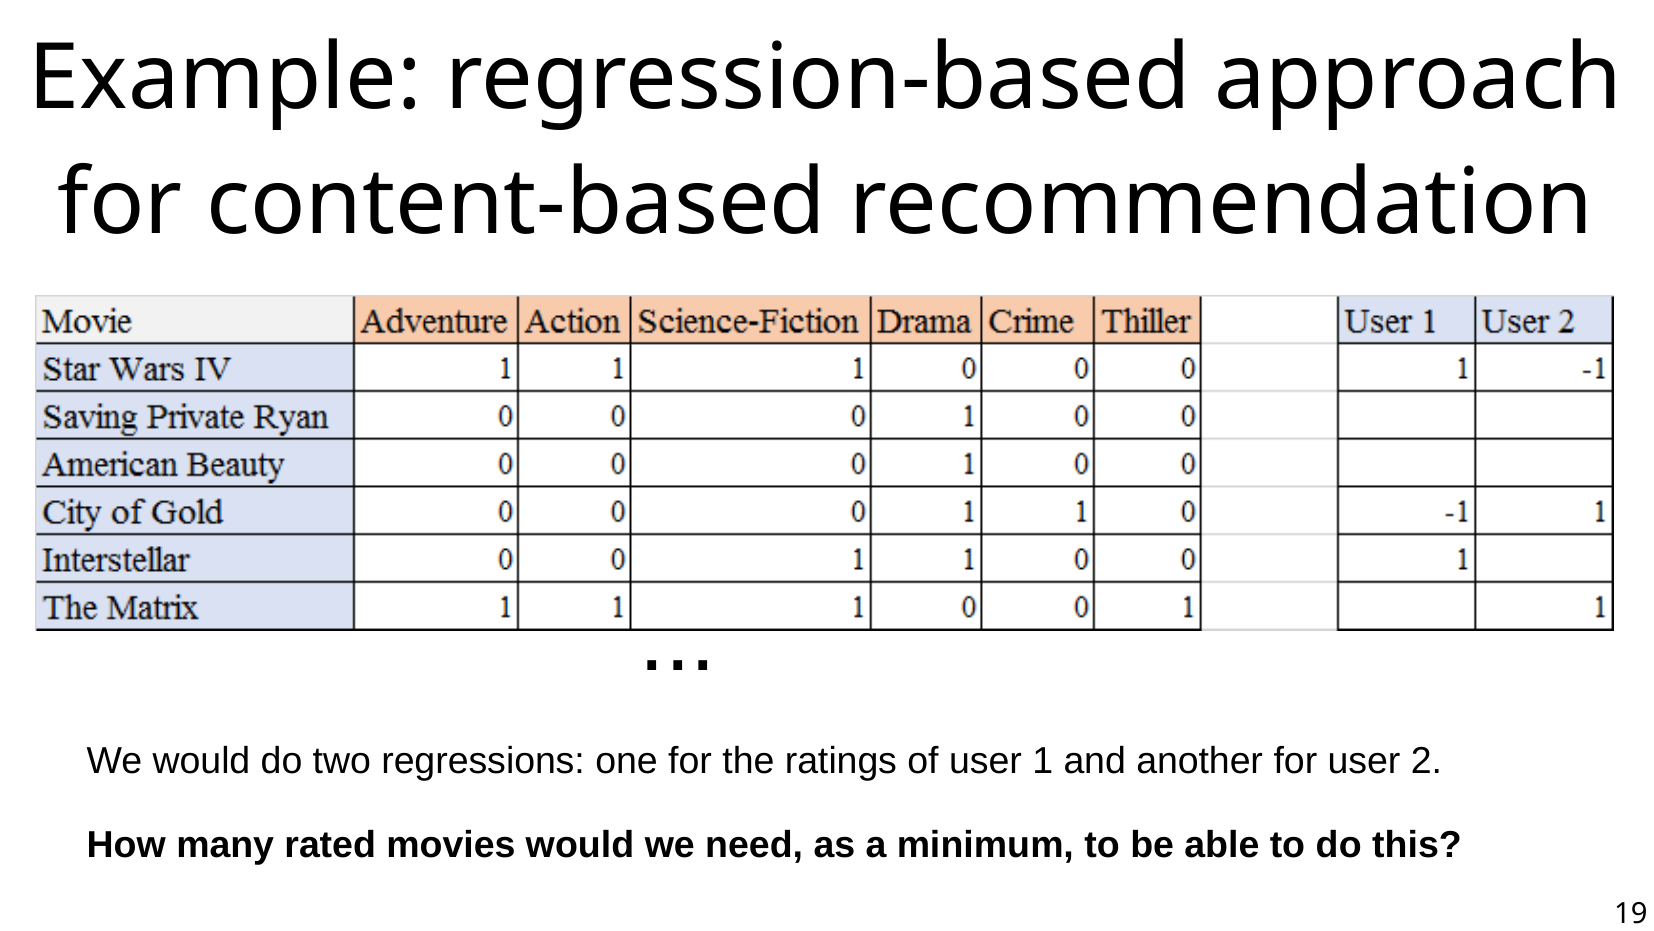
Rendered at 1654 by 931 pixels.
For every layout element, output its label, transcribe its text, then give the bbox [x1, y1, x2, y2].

text_box ... [624, 579, 1010, 698]
title Example: regression-based approach for content-based recommendation [3, 2, 1650, 268]
text_box We would do two regressions: one for the ratings of user 1 and another for user 2. How many rated movies would we need, as a minimum, to be able to do this? [71, 731, 1536, 890]
picture [35, 295, 1614, 631]
